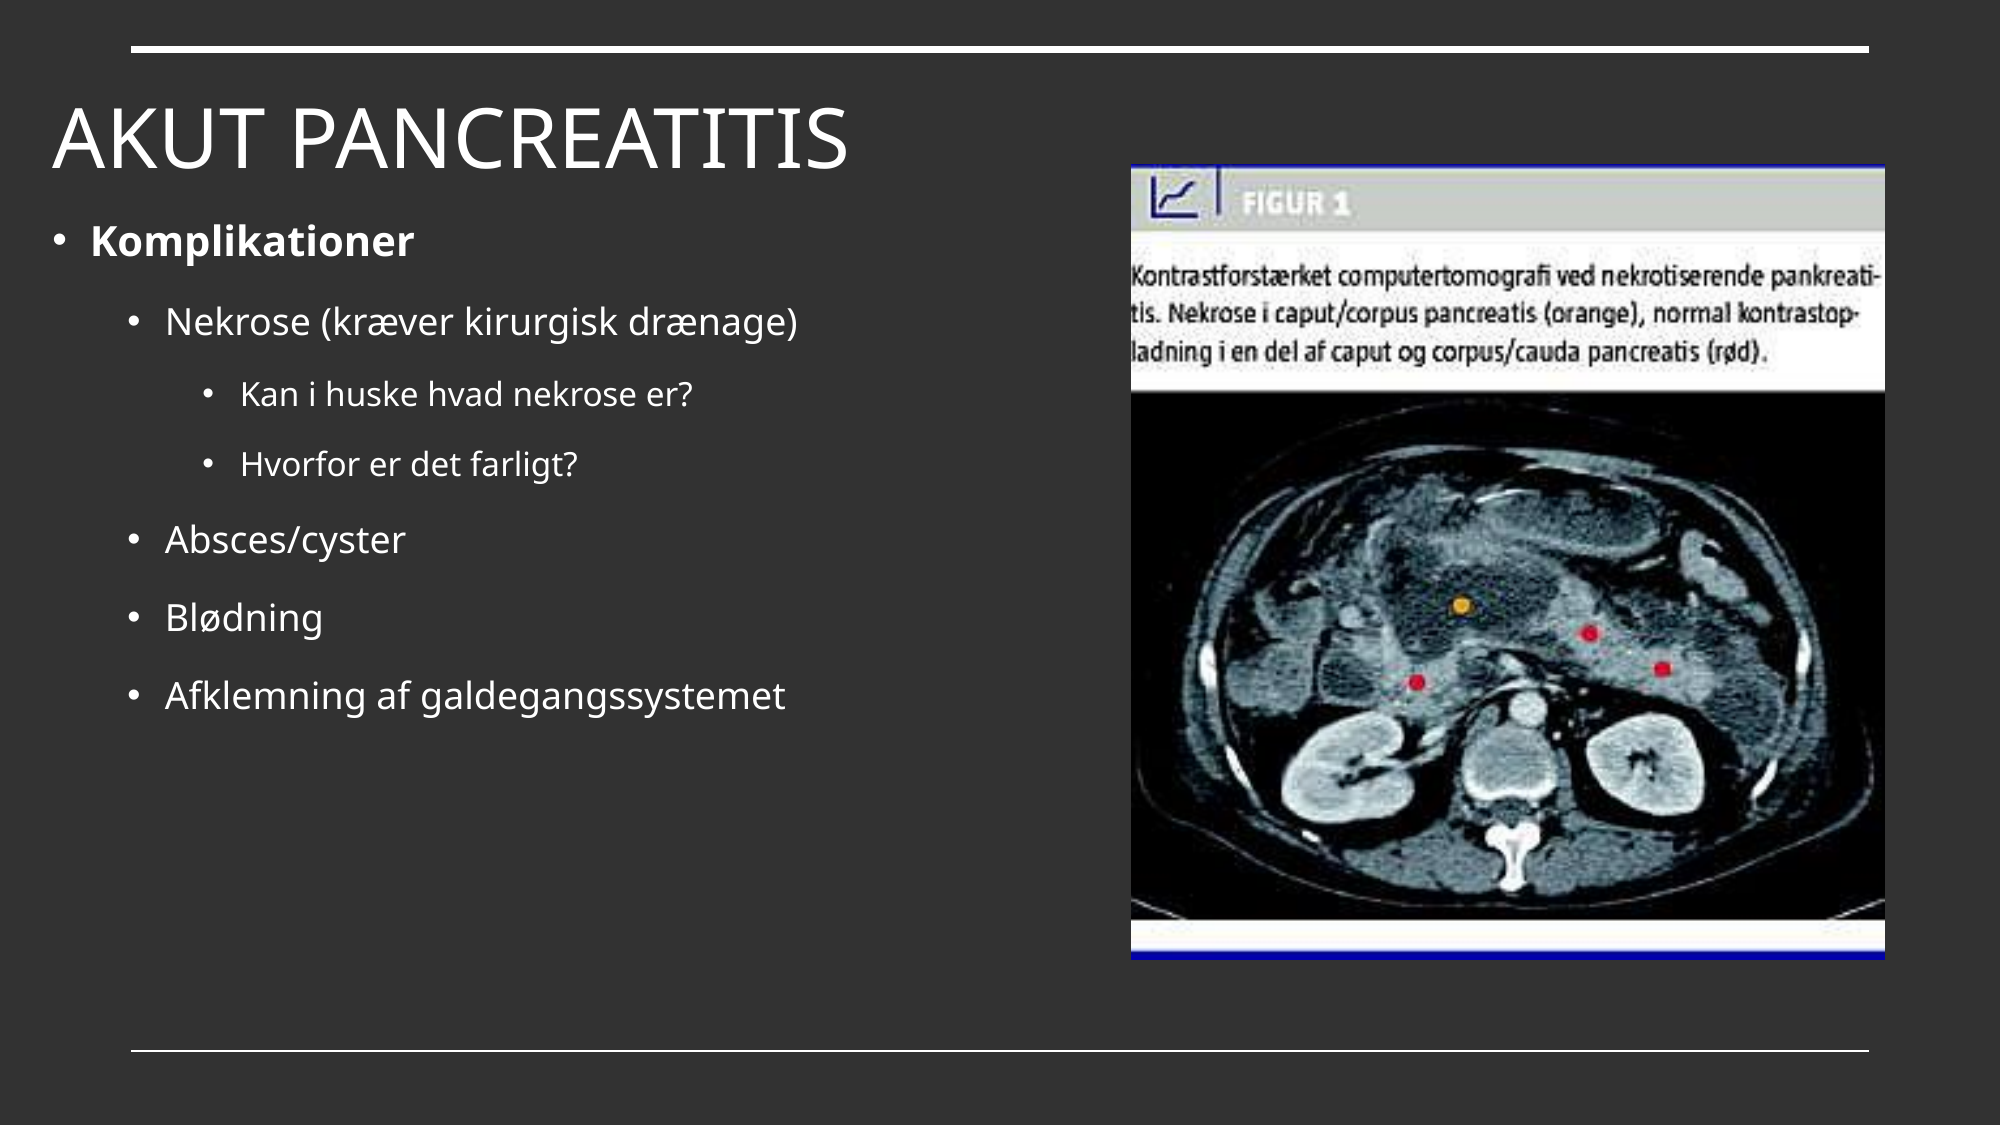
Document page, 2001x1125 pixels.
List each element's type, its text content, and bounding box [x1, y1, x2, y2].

list Komplikationer Nekrose (kræver kirurgisk drænage) Kan i huske hvad nekrose er? Hvorfor er det farligt? Absces/cyster Blødning Afklemning af galdegangssystemet [37, 182, 1863, 1012]
title Akut pancreatitis [37, 77, 1792, 182]
picture [1131, 164, 1885, 960]
